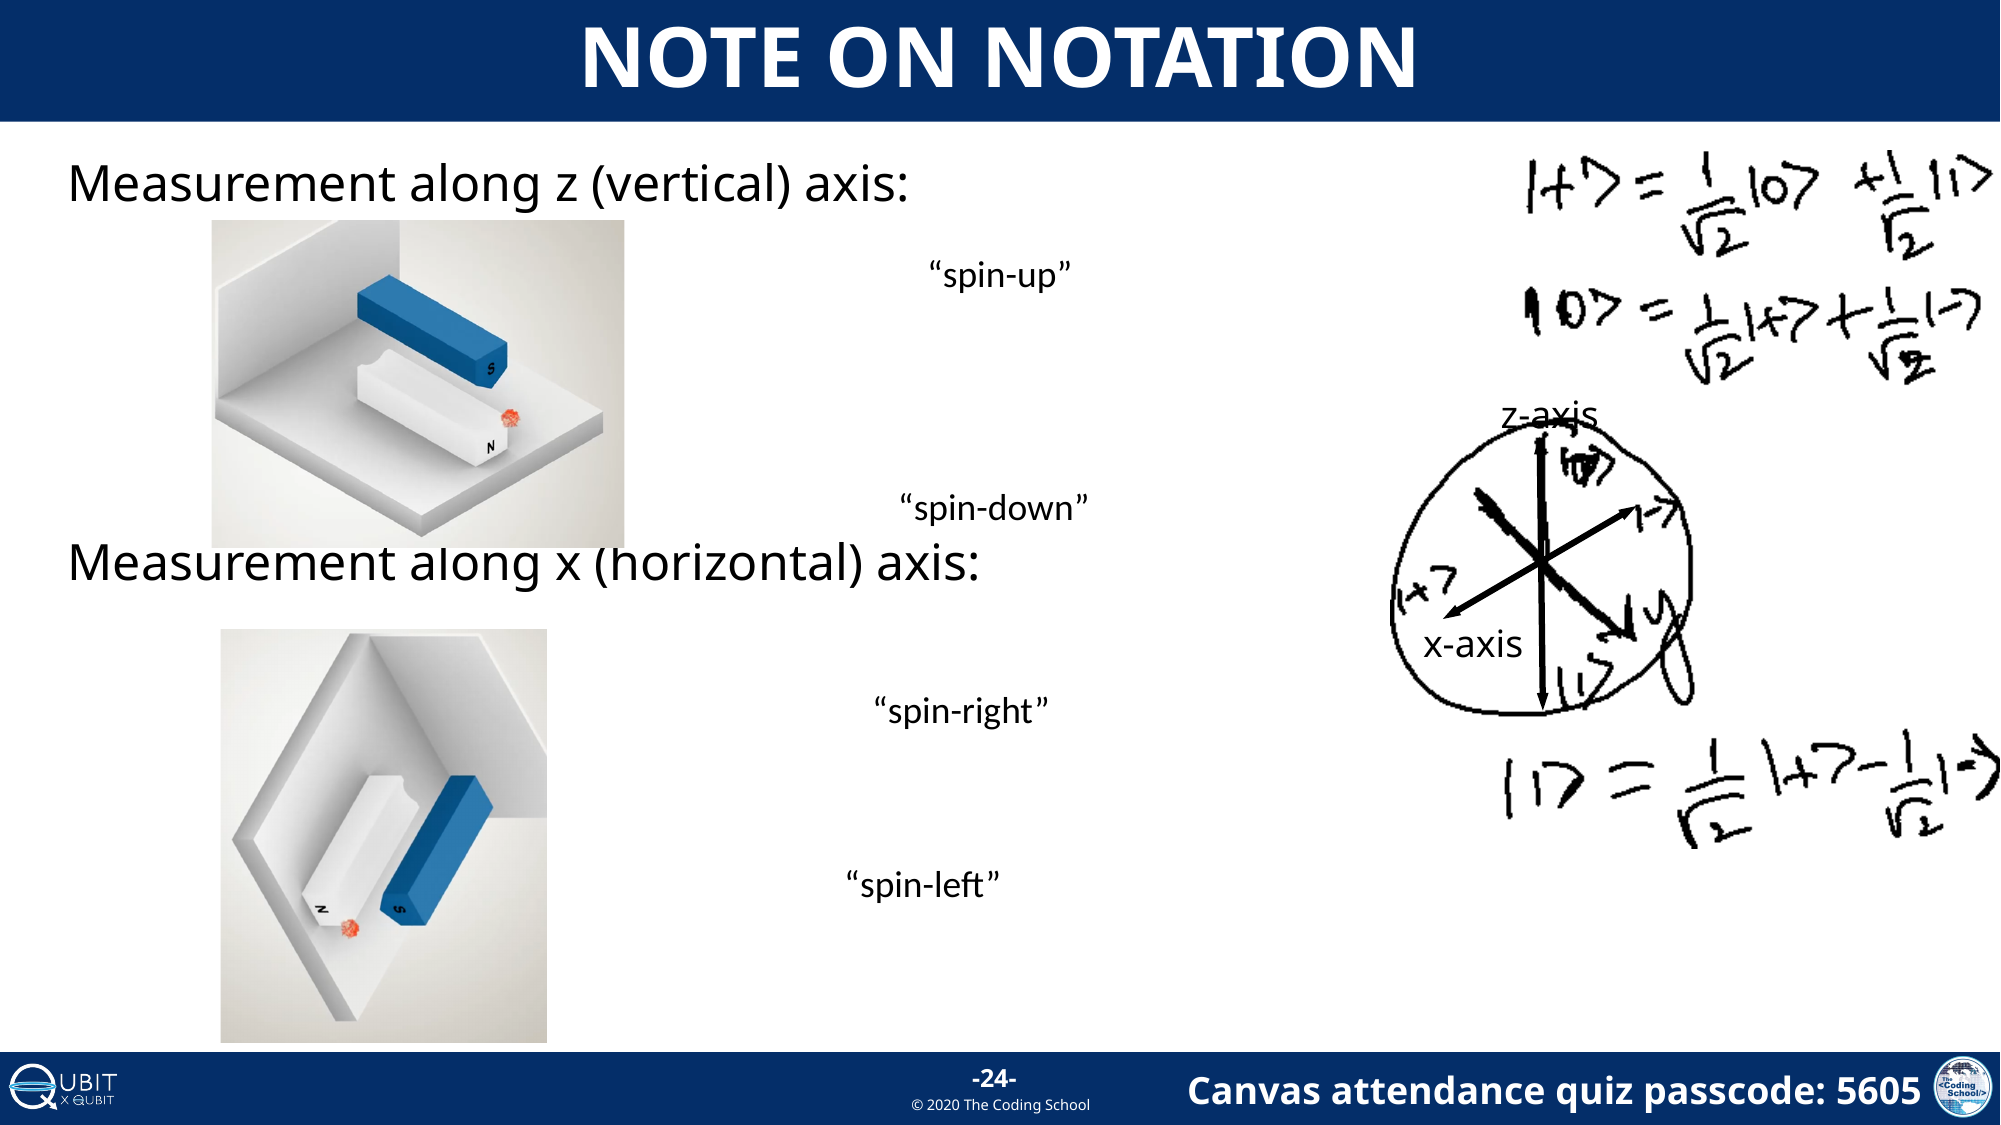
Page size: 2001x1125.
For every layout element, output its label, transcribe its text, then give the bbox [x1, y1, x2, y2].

title Note on notation [0, 0, 2000, 122]
list Measurement along z (vertical) axis: Measurement along x (horizontal) axis: [52, 159, 1940, 1014]
text_box -24- [945, 1050, 1044, 1110]
picture [211, 220, 625, 548]
picture [1390, 150, 2000, 849]
text_box “spin-up” [912, 242, 1088, 303]
picture [220, 629, 547, 1043]
text_box “spin-right” [857, 678, 1067, 740]
text_box “spin-down” [882, 475, 1106, 537]
text_box “spin-left” [829, 851, 1018, 913]
